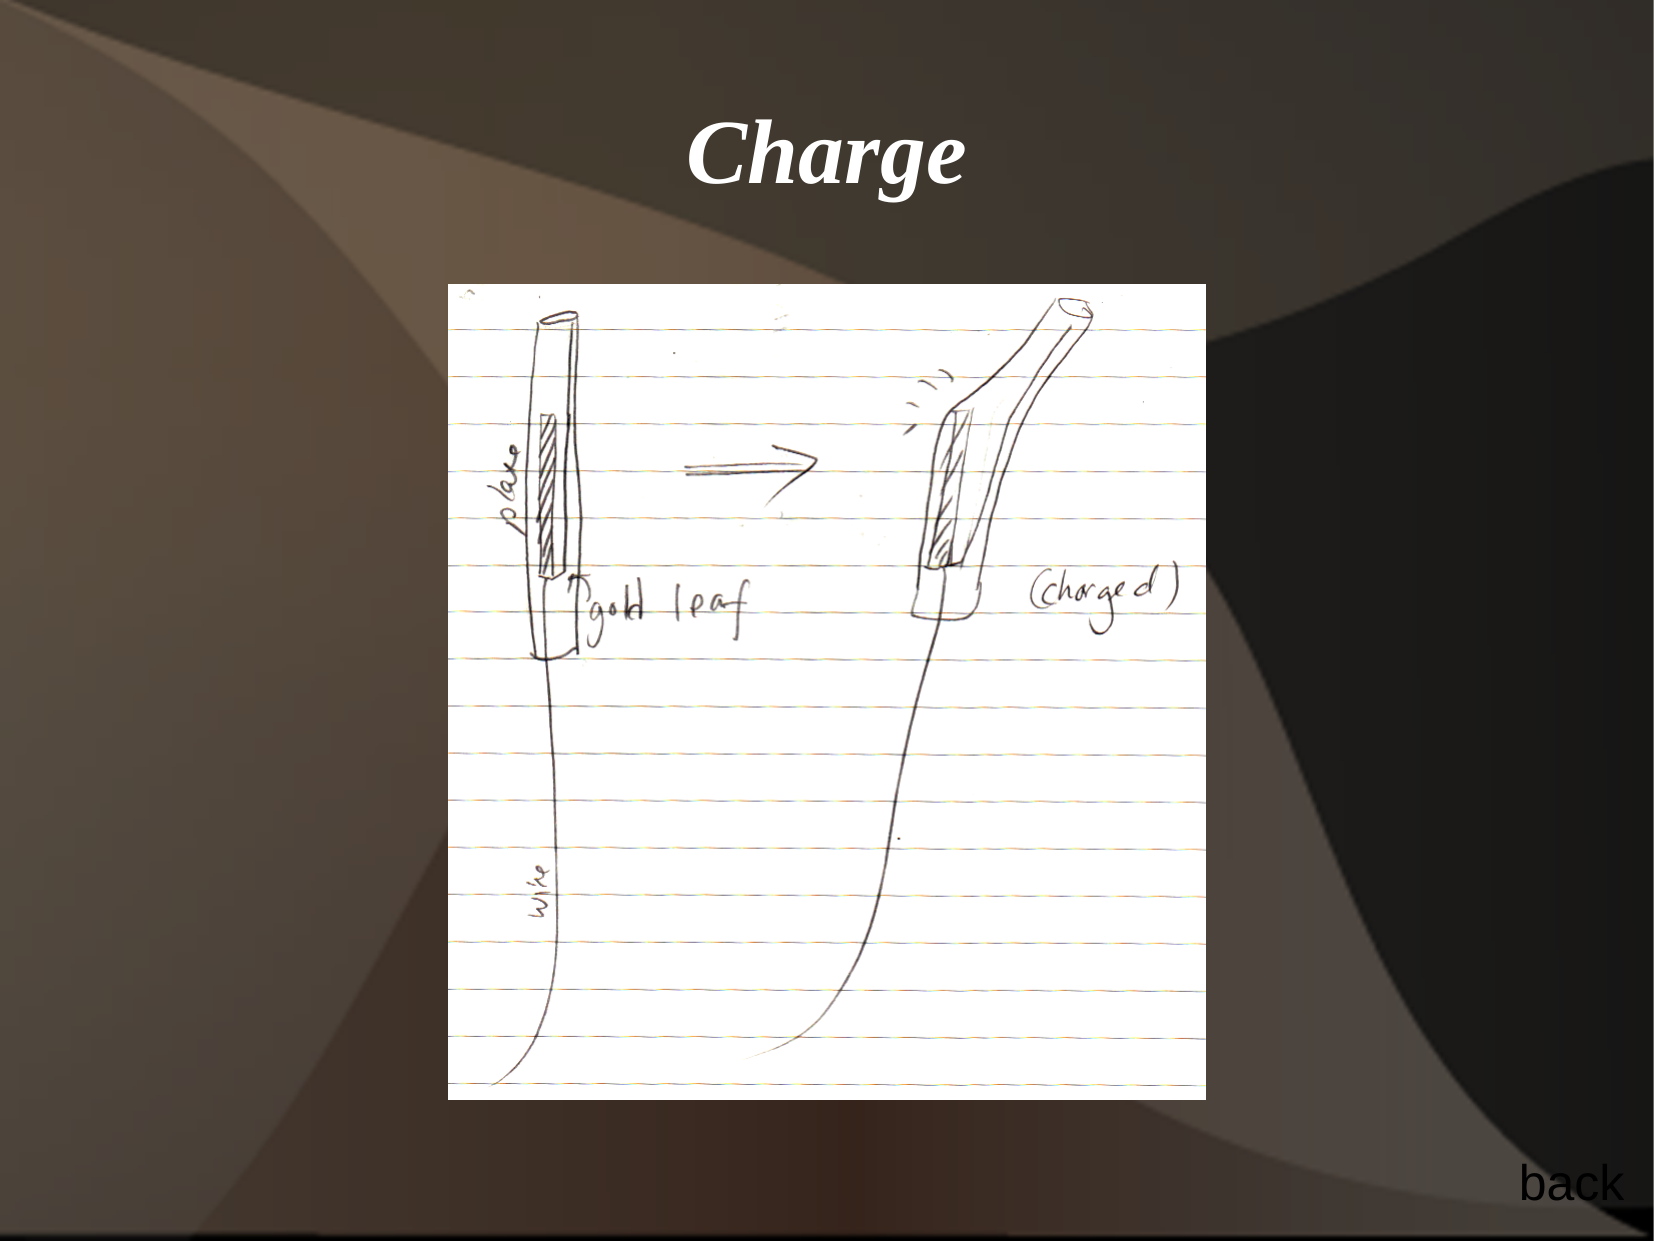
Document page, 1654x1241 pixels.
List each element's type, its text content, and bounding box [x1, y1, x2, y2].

picture [0, 0, 1654, 1241]
text_box back [1519, 1155, 1625, 1211]
title Charge [82, 49, 1571, 257]
